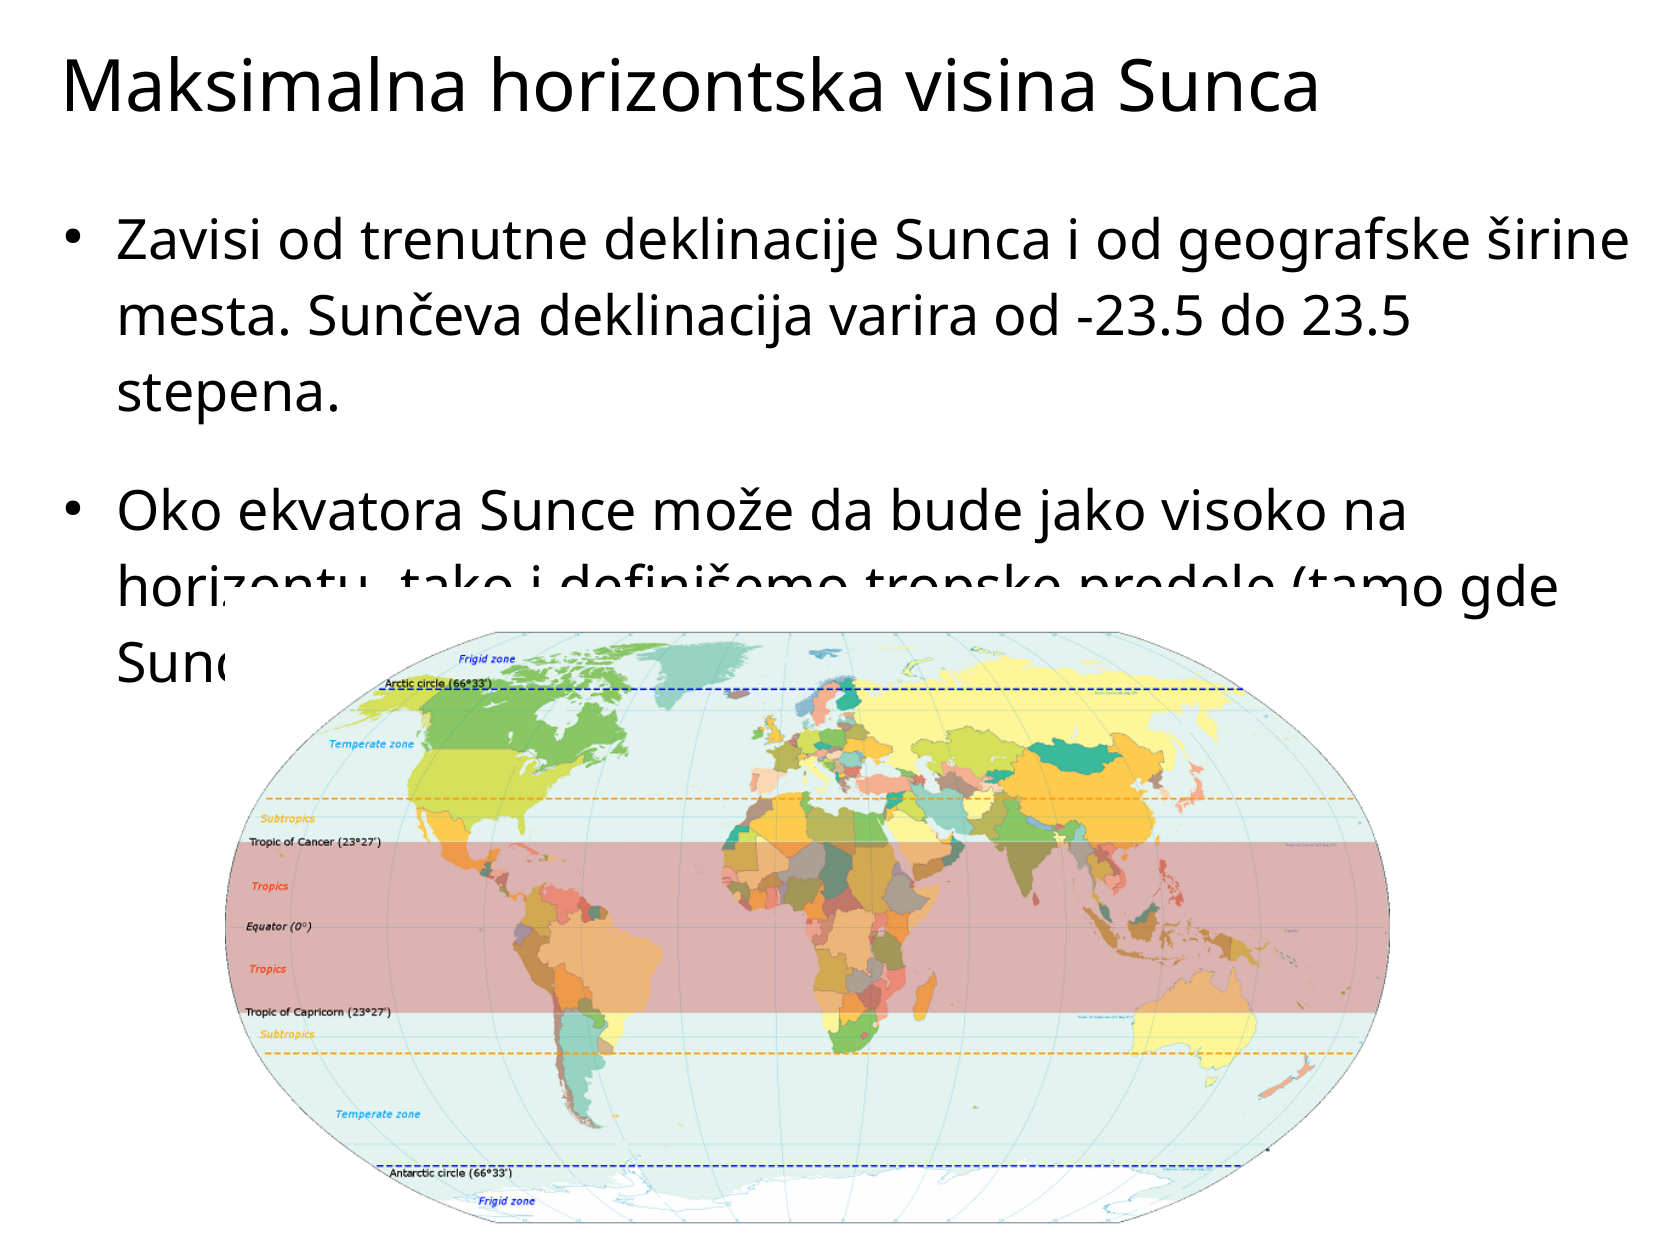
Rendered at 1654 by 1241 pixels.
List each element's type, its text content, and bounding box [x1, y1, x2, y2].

picture [225, 587, 1390, 1238]
list Zavisi od trenutne deklinacije Sunca i od geografske širine mesta. Sunčeva deklinacija varira od -23.5 do 23.5 stepena. Oko ekvatora Sunce može da bude jako visoko na horizontu, tako i definišemo tropske predele (tamo gde Sunce bar nekad prolazi kroz zenit). [45, 199, 1635, 1173]
title Maksimalna horizontska visina Sunca [59, 17, 1648, 150]
